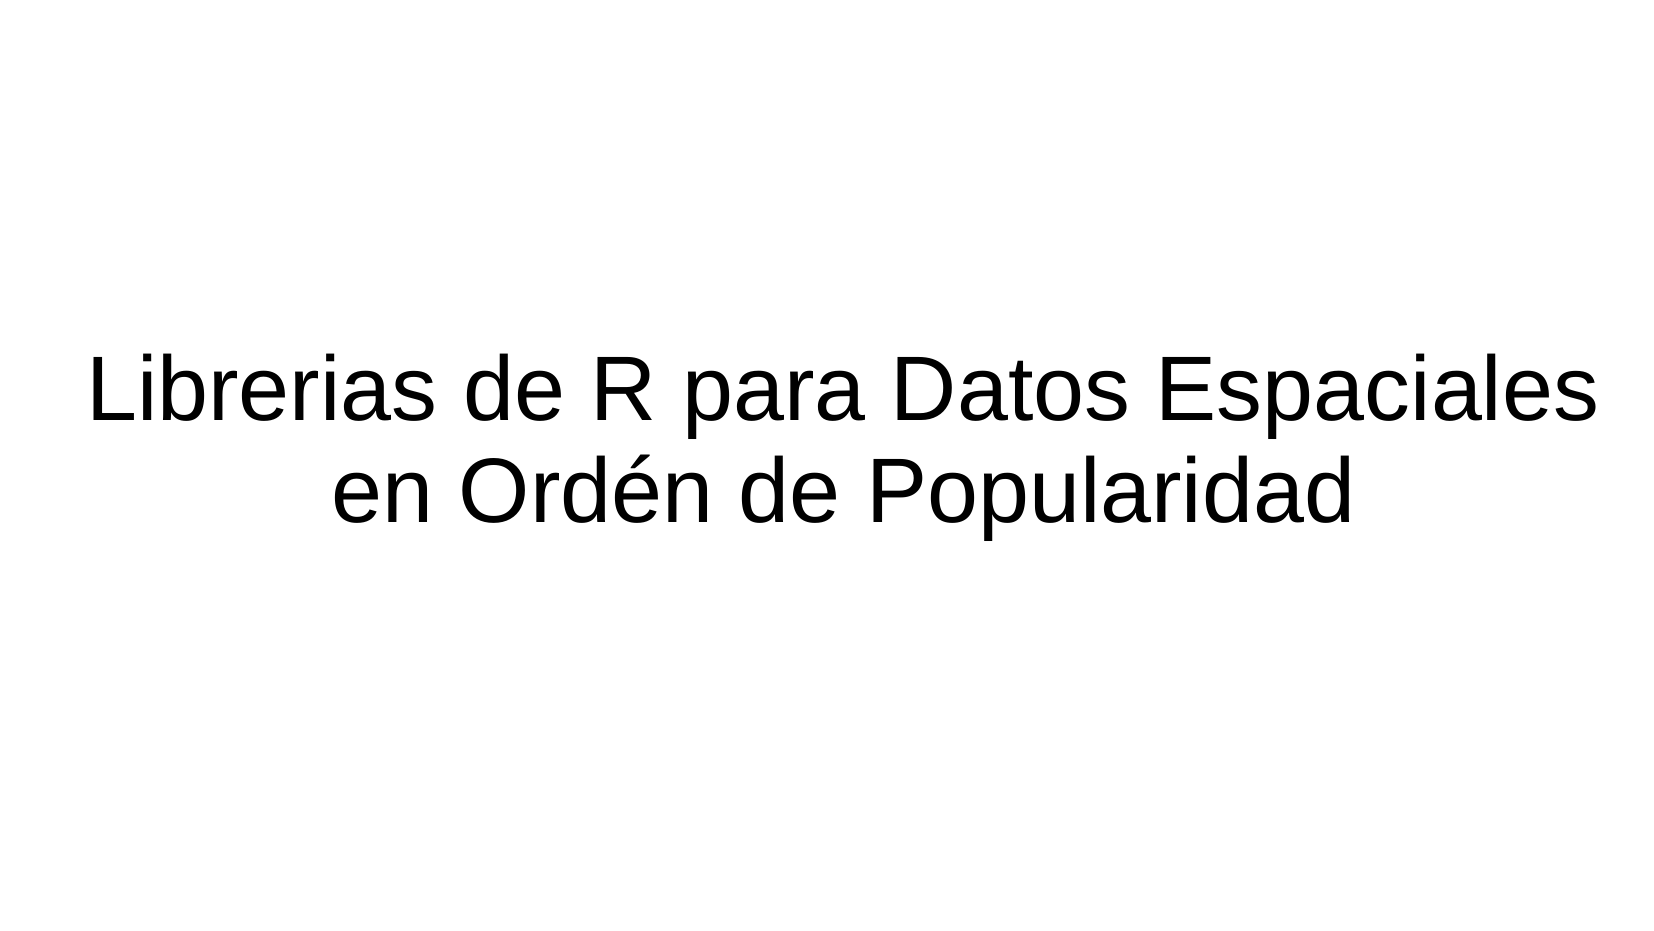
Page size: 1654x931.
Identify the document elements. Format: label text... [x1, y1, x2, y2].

title Librerias de R para Datos Espaciales en Ordén de Popularidad [82, 337, 1606, 543]
